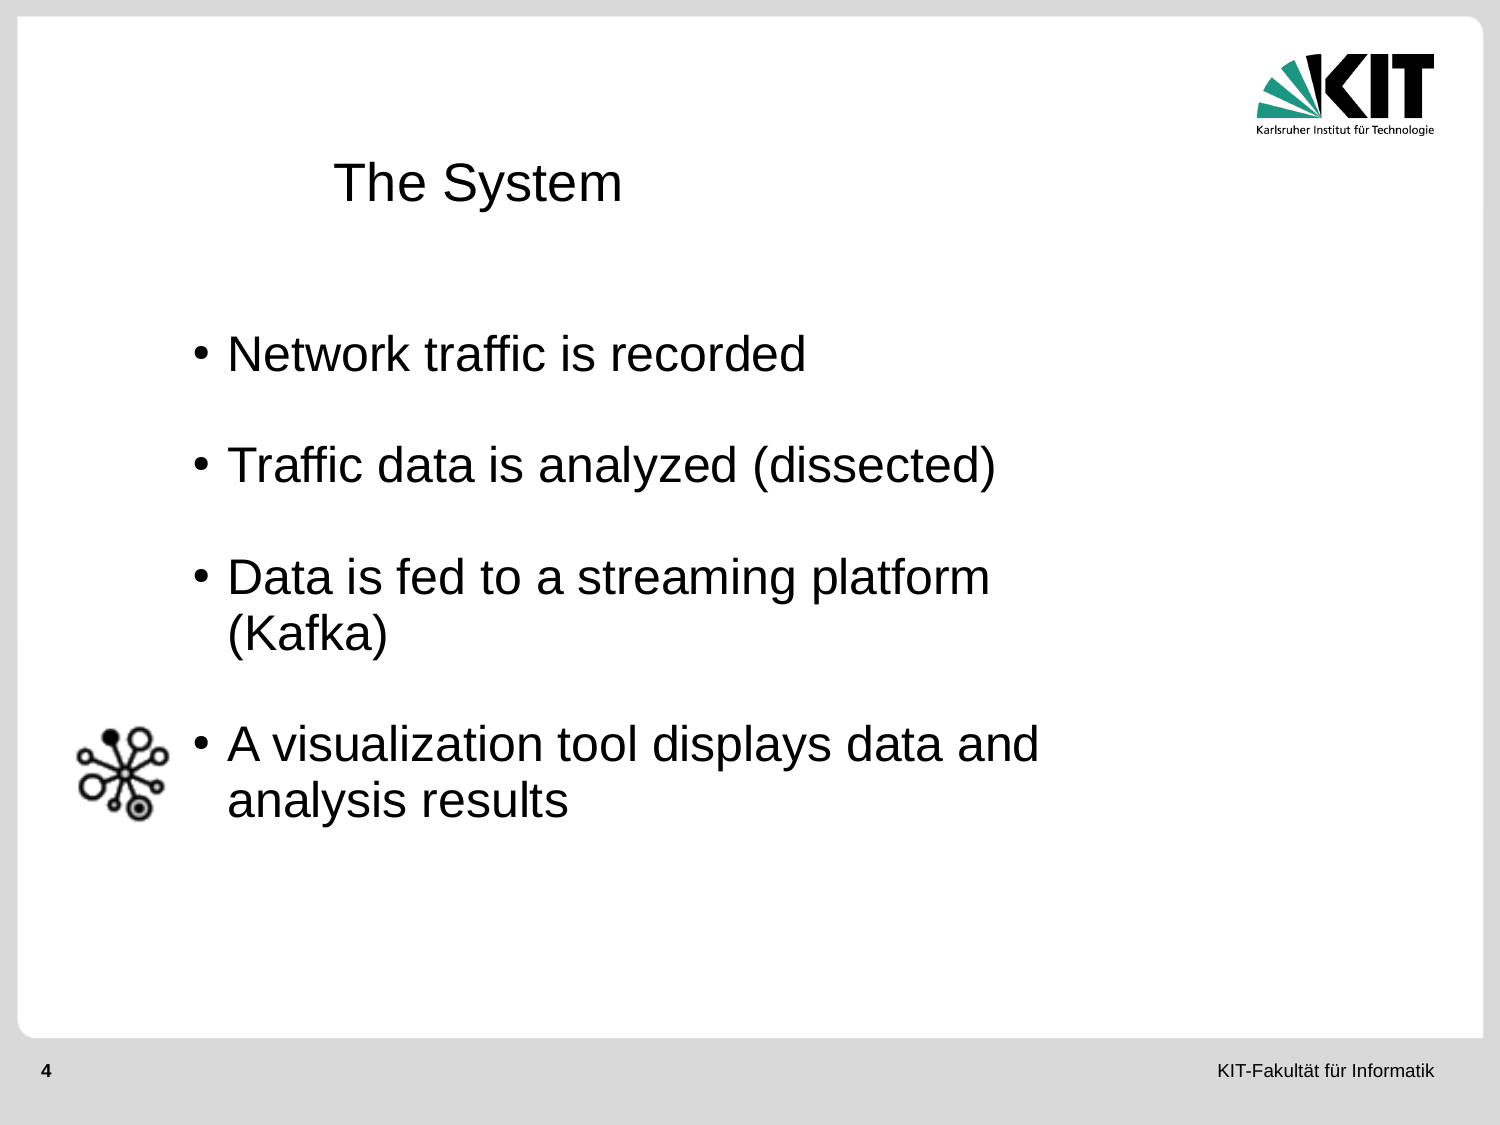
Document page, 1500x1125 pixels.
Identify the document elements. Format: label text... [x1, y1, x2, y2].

text_box Network traffic is recorded Traffic data is analyzed (dissected) Data is fed to a streaming platform (Kafka) A visualization tool displays data and analysis results [177, 318, 1099, 892]
text_box The System [318, 145, 1158, 237]
picture [0, 0, 1500, 1125]
